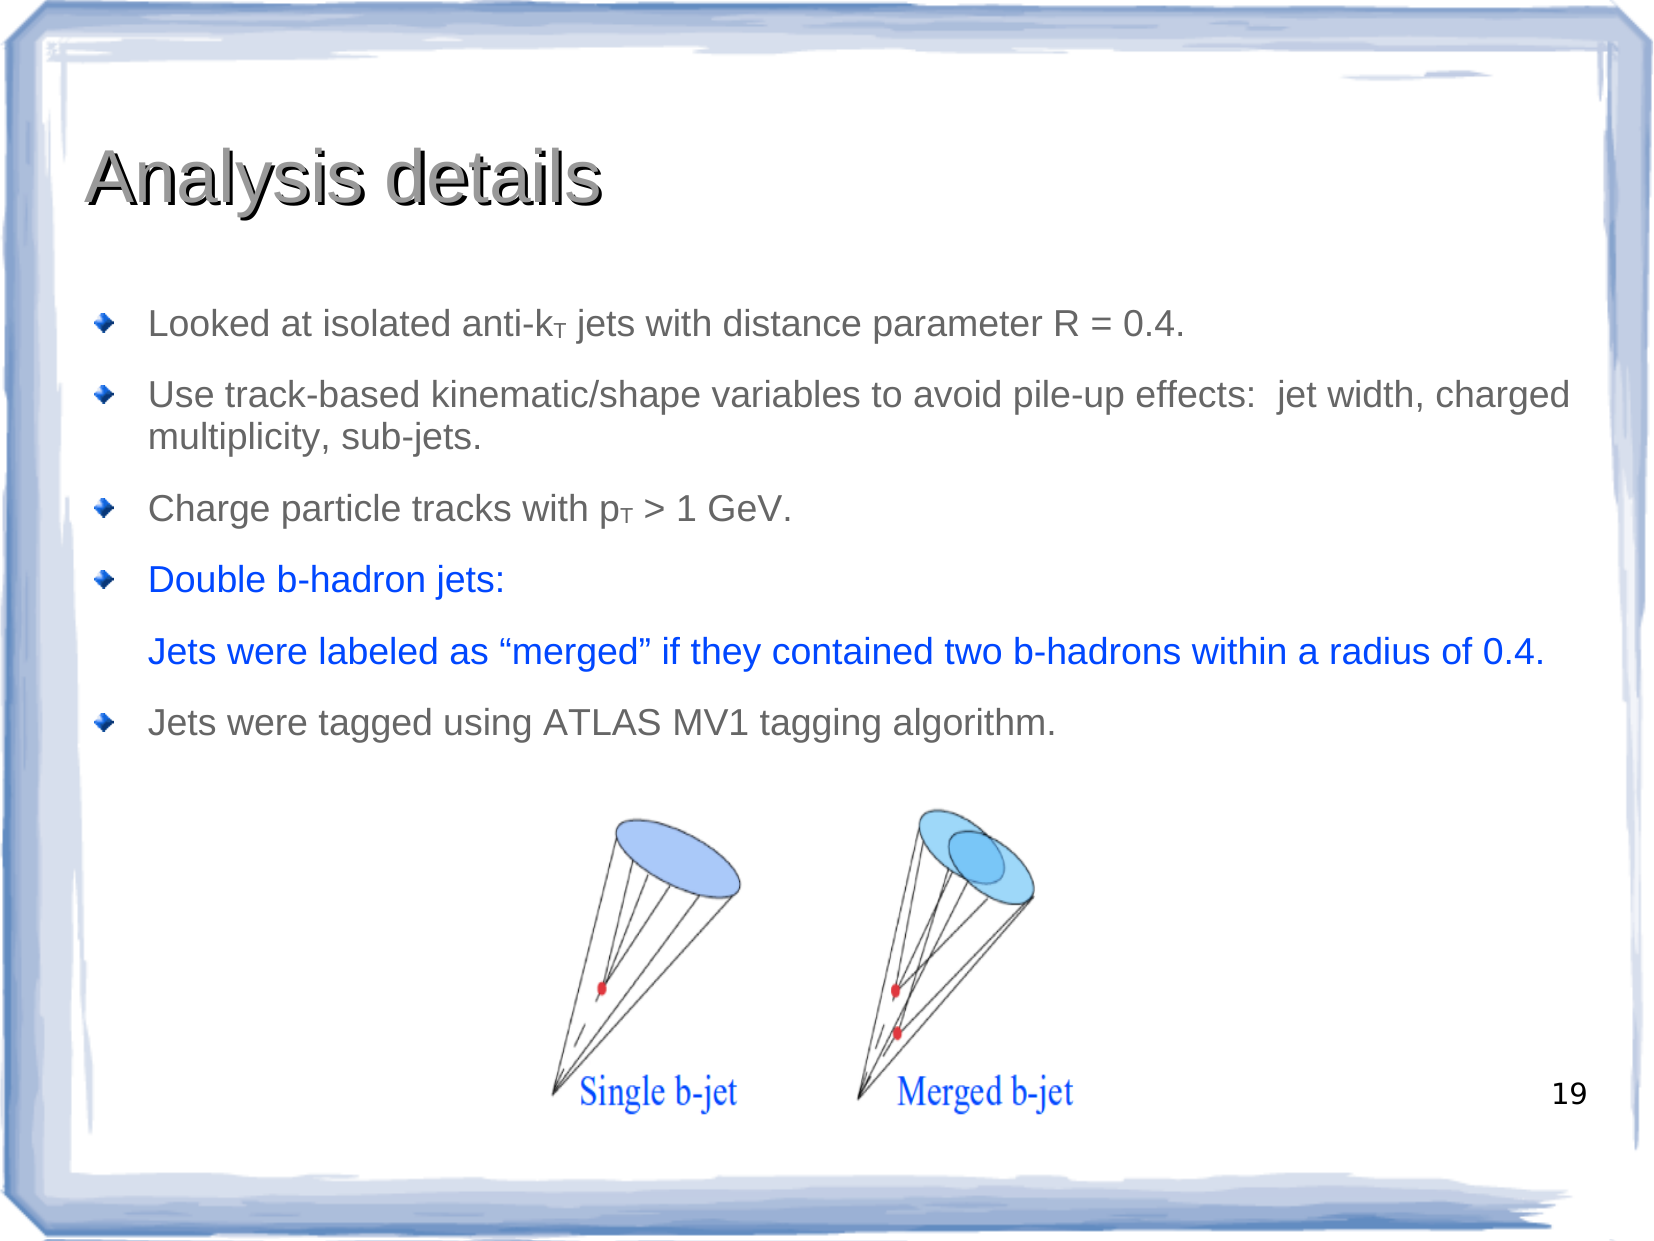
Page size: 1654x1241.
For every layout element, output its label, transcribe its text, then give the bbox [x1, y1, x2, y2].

title Analysis details [85, 72, 1098, 230]
list Looked at isolated anti-kT jets with distance parameter R = 0.4. Use track-based kinematic/shape variables to avoid pile-up effects: jet width, charged multiplicity, sub-jets. Charge particle tracks with pT > 1 GeV. Double b-hadron jets: Jets were labeled as “merged” if they contained two b-hadrons within a radius of 0.4. Jets were tagged using ATLAS MV1 tagging algorithm. [77, 230, 1578, 1050]
picture [0, 0, 1654, 1241]
